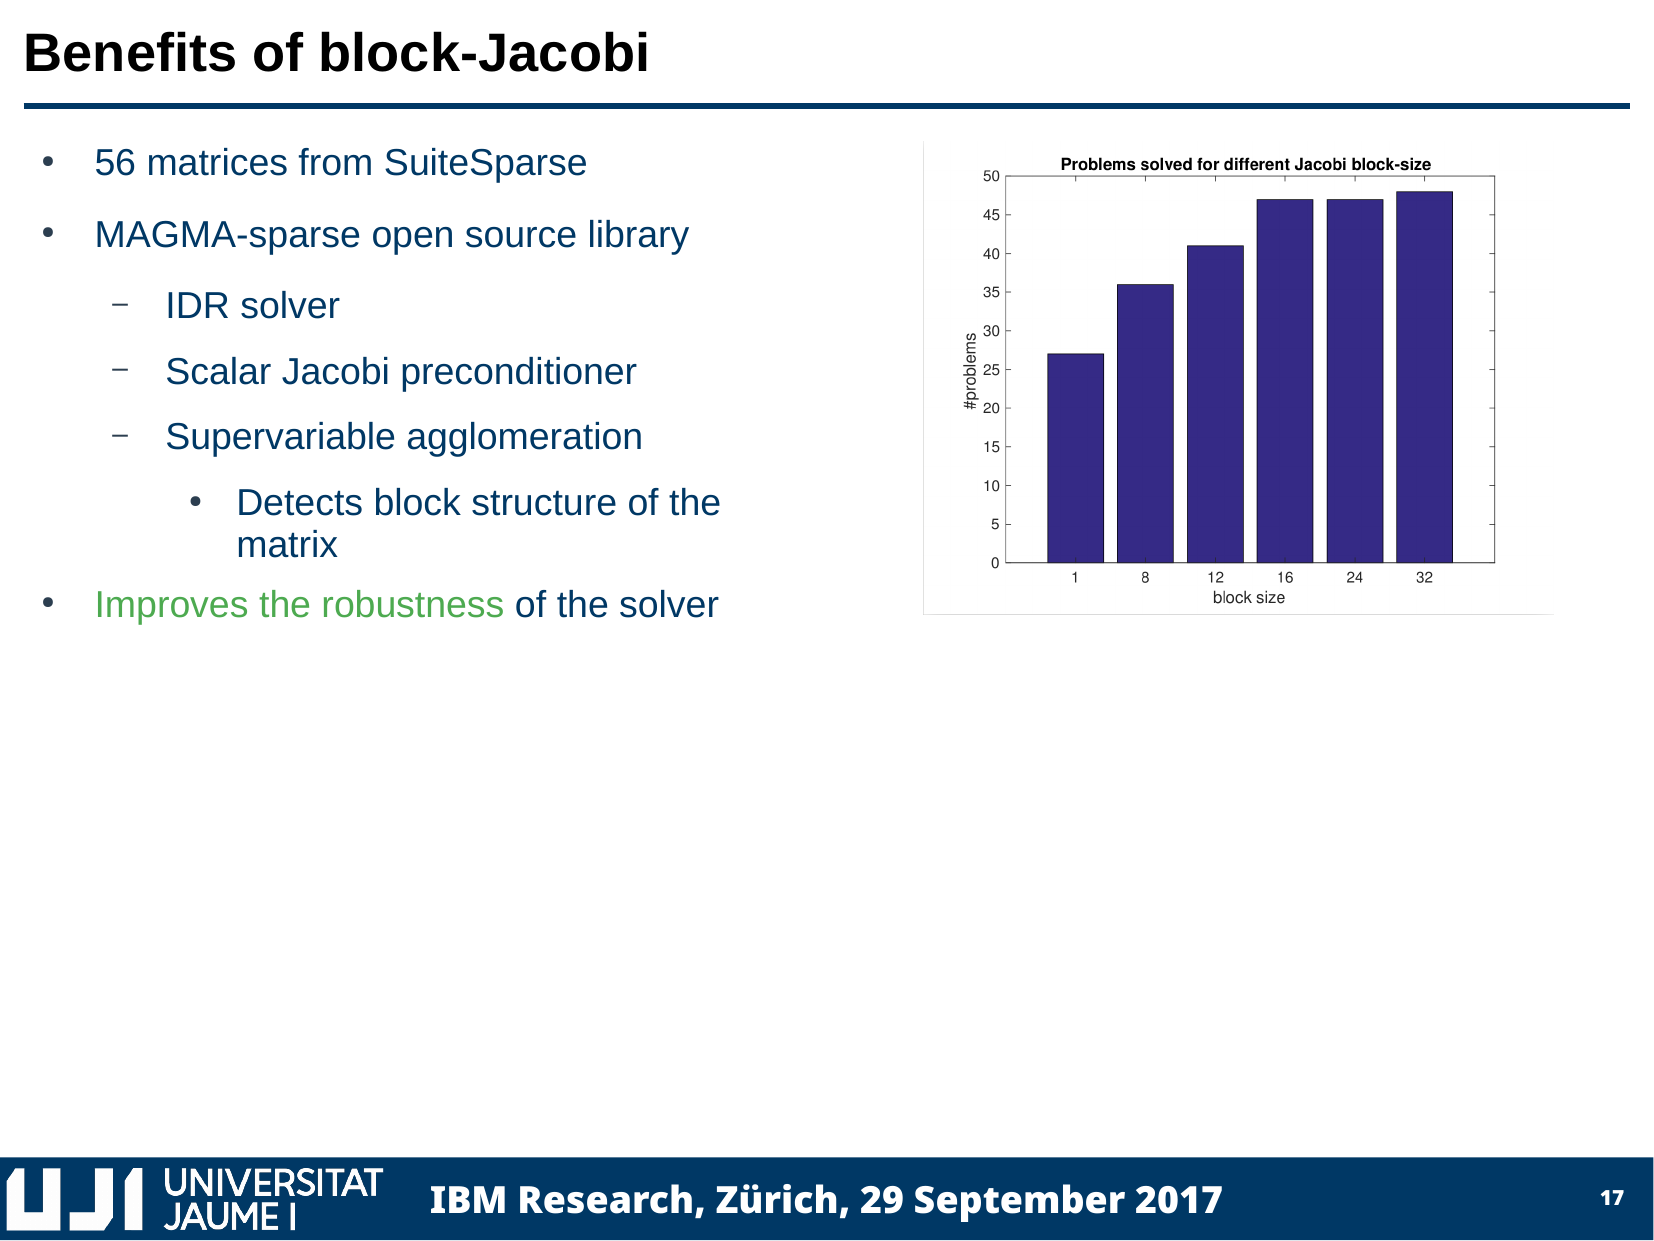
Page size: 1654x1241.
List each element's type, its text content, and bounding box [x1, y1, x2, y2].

picture [923, 141, 1554, 615]
title Benefits of block-Jacobi [23, 0, 1630, 107]
list 56 matrices from SuiteSparse MAGMA-sparse open source library IDR solver Scalar Jacobi preconditioner Supervariable agglomeration Detects block structure of the matrix Improves the robustness of the solver [23, 141, 808, 1134]
picture [0, 1158, 390, 1241]
